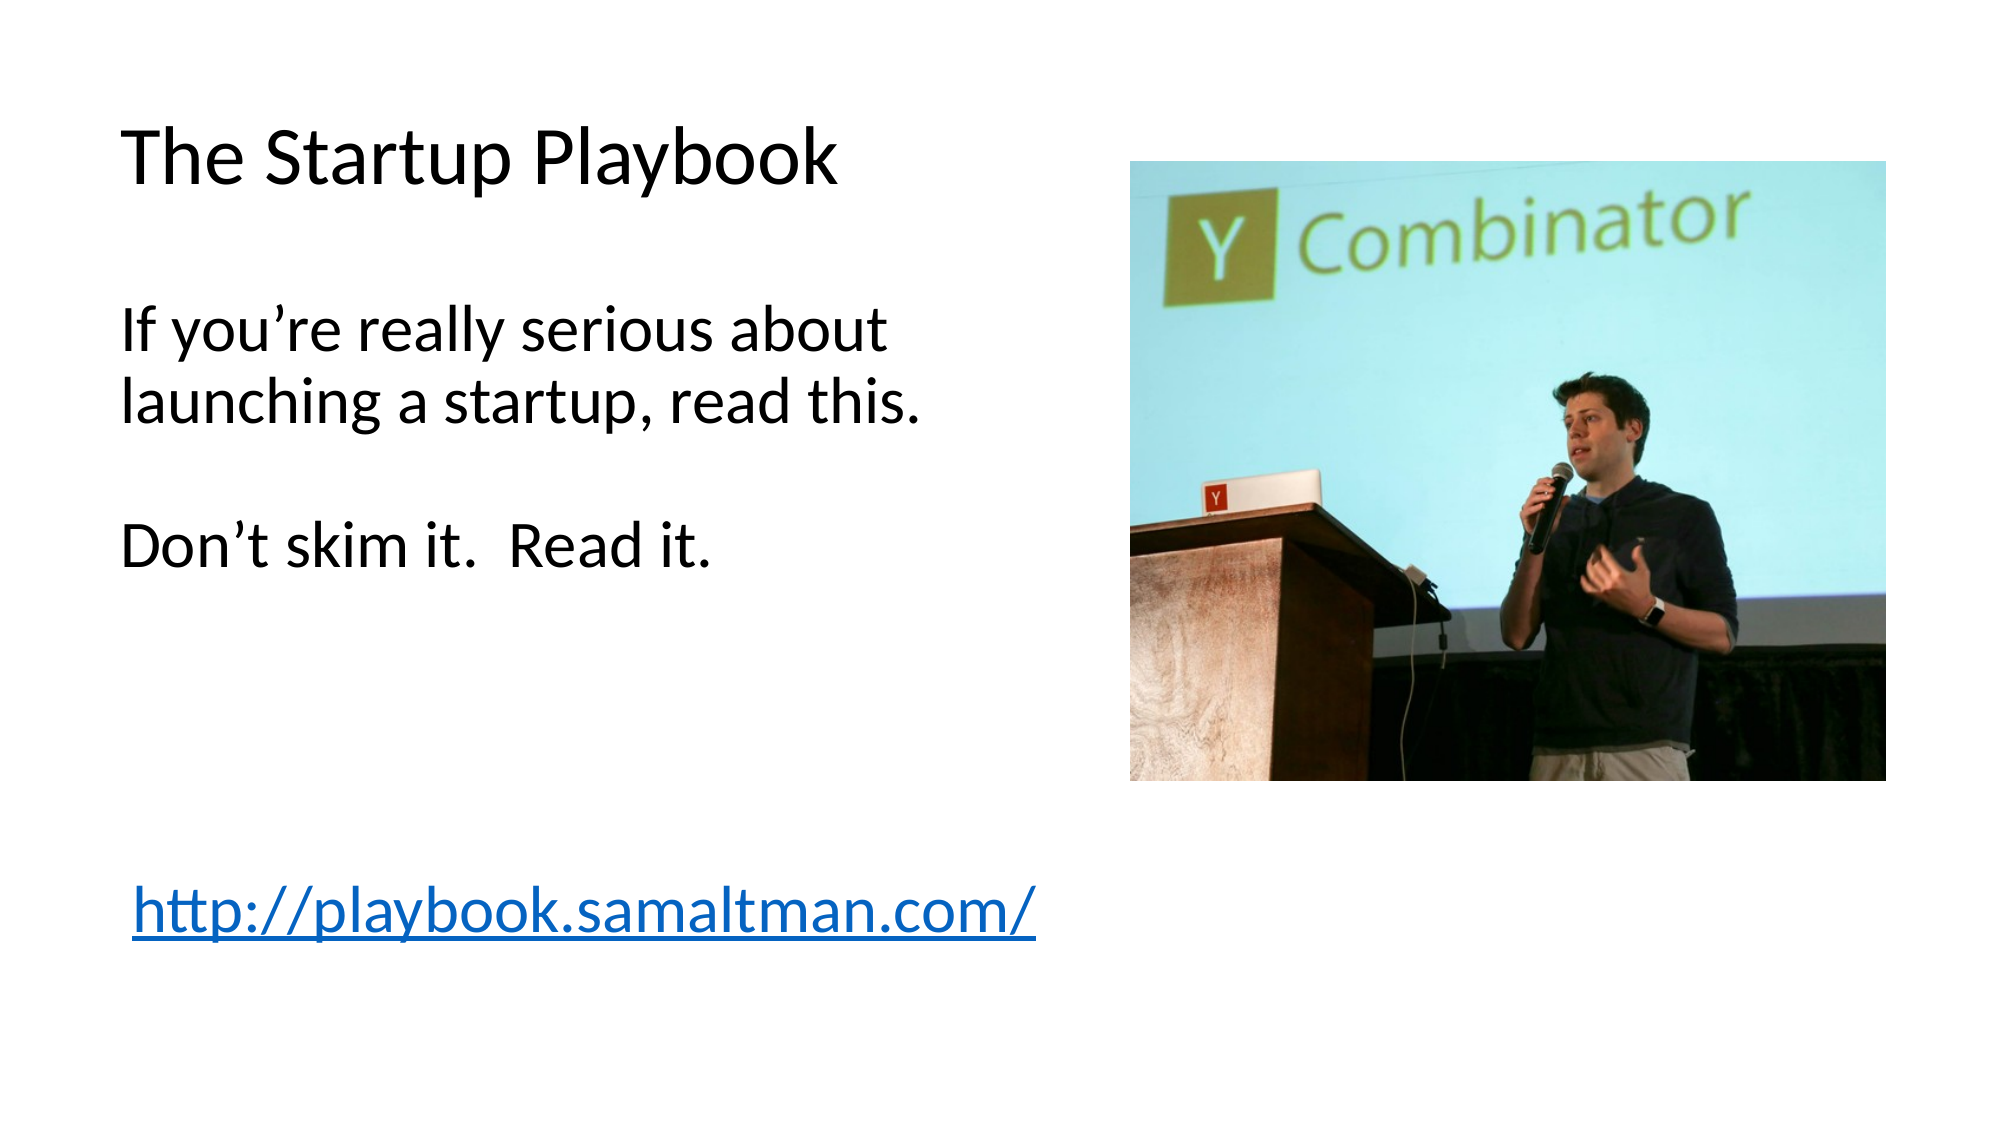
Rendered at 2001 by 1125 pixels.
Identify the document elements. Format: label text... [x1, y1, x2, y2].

title The Startup Playbook [99, 45, 1900, 223]
list http://playbook.samaltman.com/ [112, 854, 2000, 1057]
list If you’re really serious about launching a startup, read this. Don’t skim it. Read it. [99, 274, 1060, 834]
picture [1130, 161, 1886, 781]
